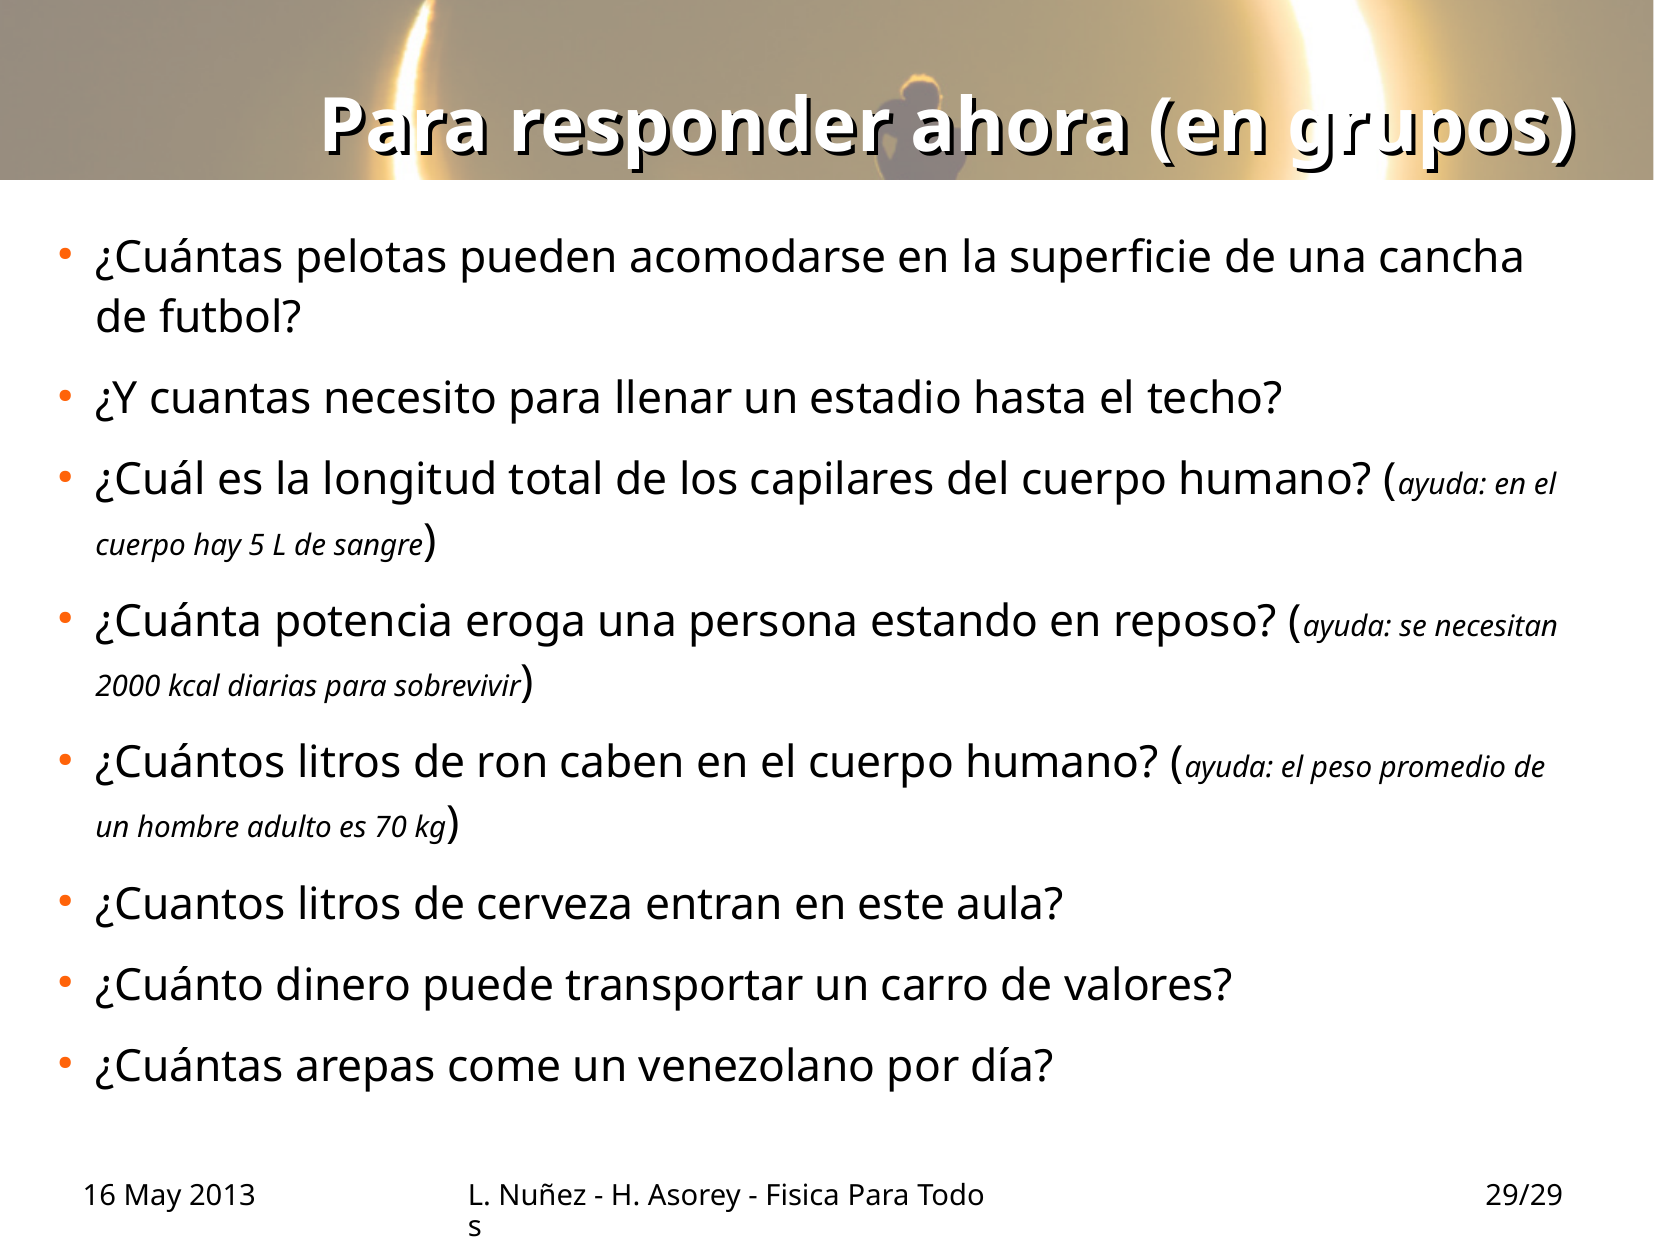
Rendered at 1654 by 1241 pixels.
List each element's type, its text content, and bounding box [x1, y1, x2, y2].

list ¿Cuántas pelotas pueden acomodarse en la superficie de una cancha de futbol? ¿Y cuantas necesito para llenar un estadio hasta el techo? ¿Cuál es la longitud total de los capilares del cuerpo humano? (ayuda: en el cuerpo hay 5 L de sangre) ¿Cuánta potencia eroga una persona estando en reposo? (ayuda: se necesitan 2000 kcal diarias para sobrevivir) ¿Cuántos litros de ron caben en el cuerpo humano? (ayuda: el peso promedio de un hombre adulto es 70 kg) ¿Cuantos litros de cerveza entran en este aula? ¿Cuánto dinero puede transportar un carro de valores? ¿Cuántas arepas come un venezolano por día? [45, 225, 1576, 1096]
title Para responder ahora (en grupos) [86, 49, 1576, 196]
picture [0, 0, 1654, 180]
